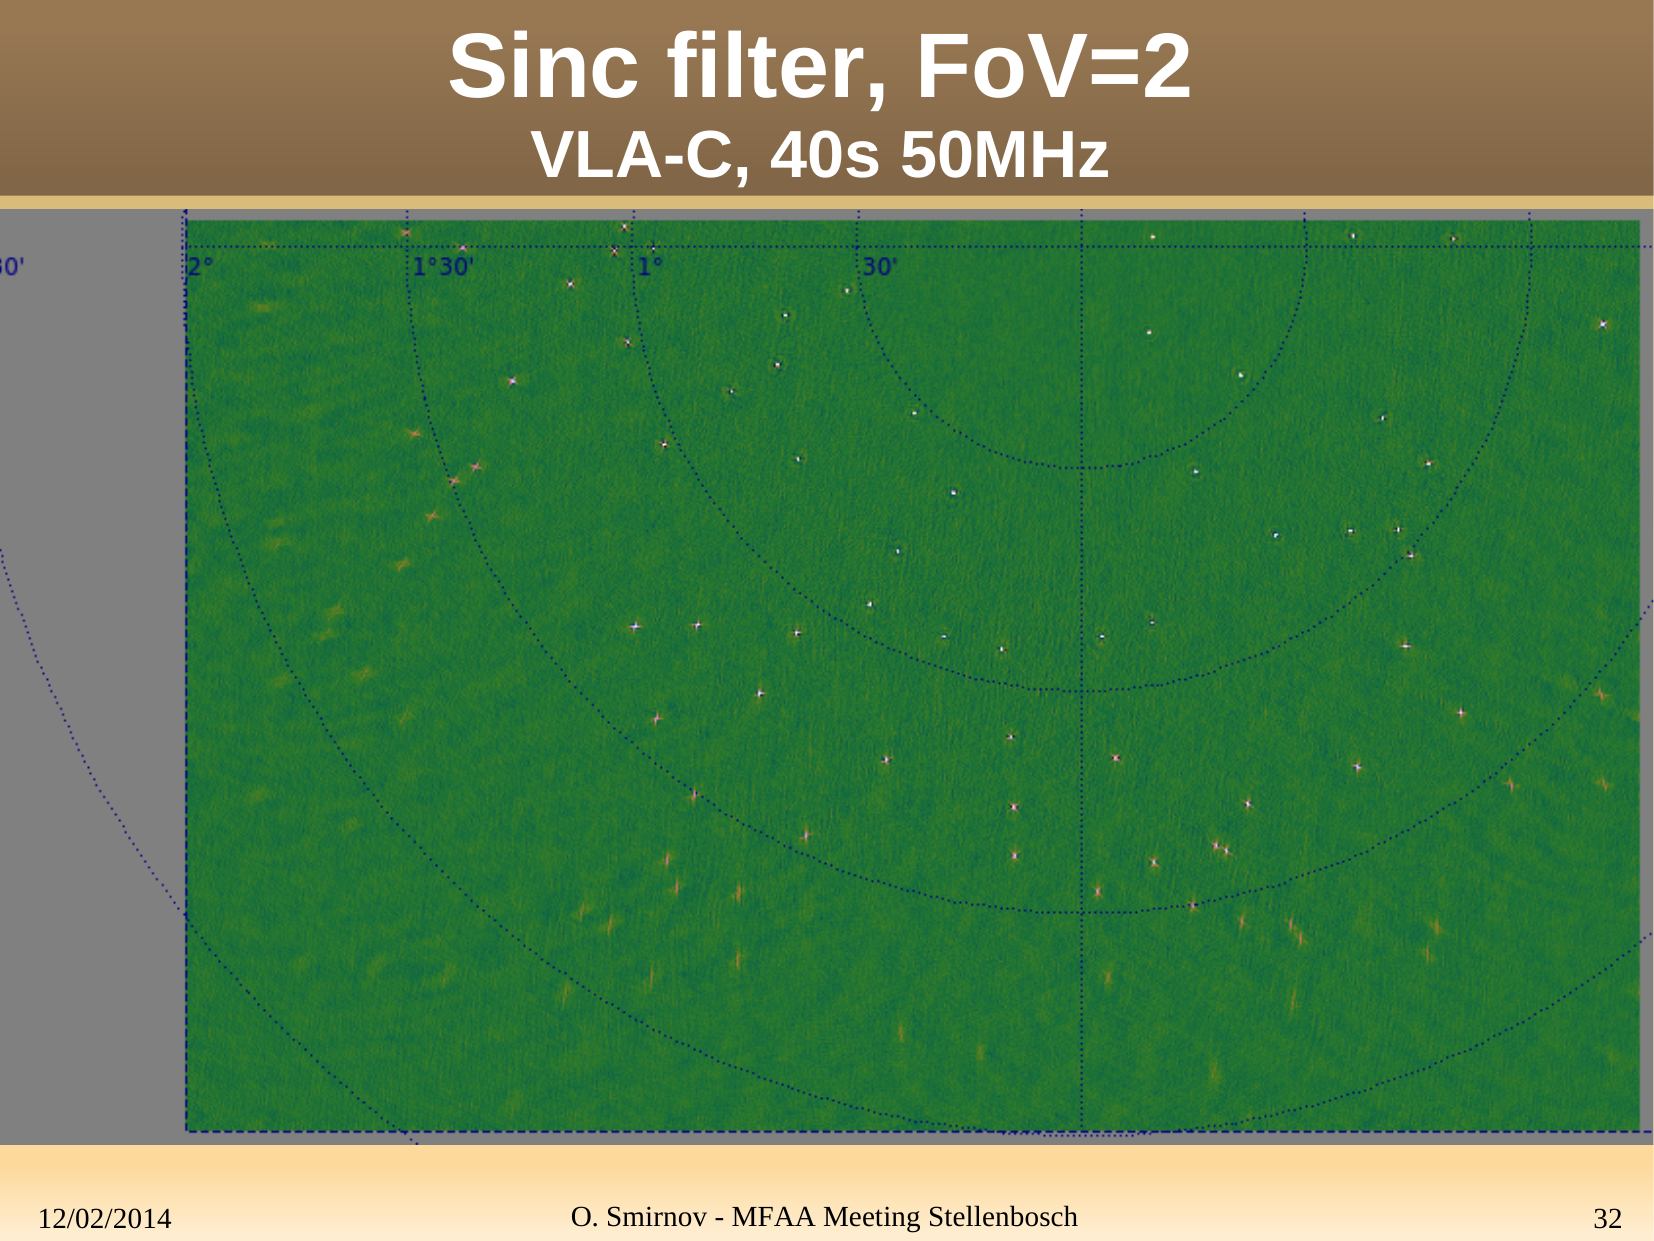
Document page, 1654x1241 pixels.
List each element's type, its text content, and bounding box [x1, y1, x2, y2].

picture [0, 0, 1654, 1241]
title Sinc filter, FoV=2 VLA-C, 40s 50MHz [76, 0, 1565, 208]
